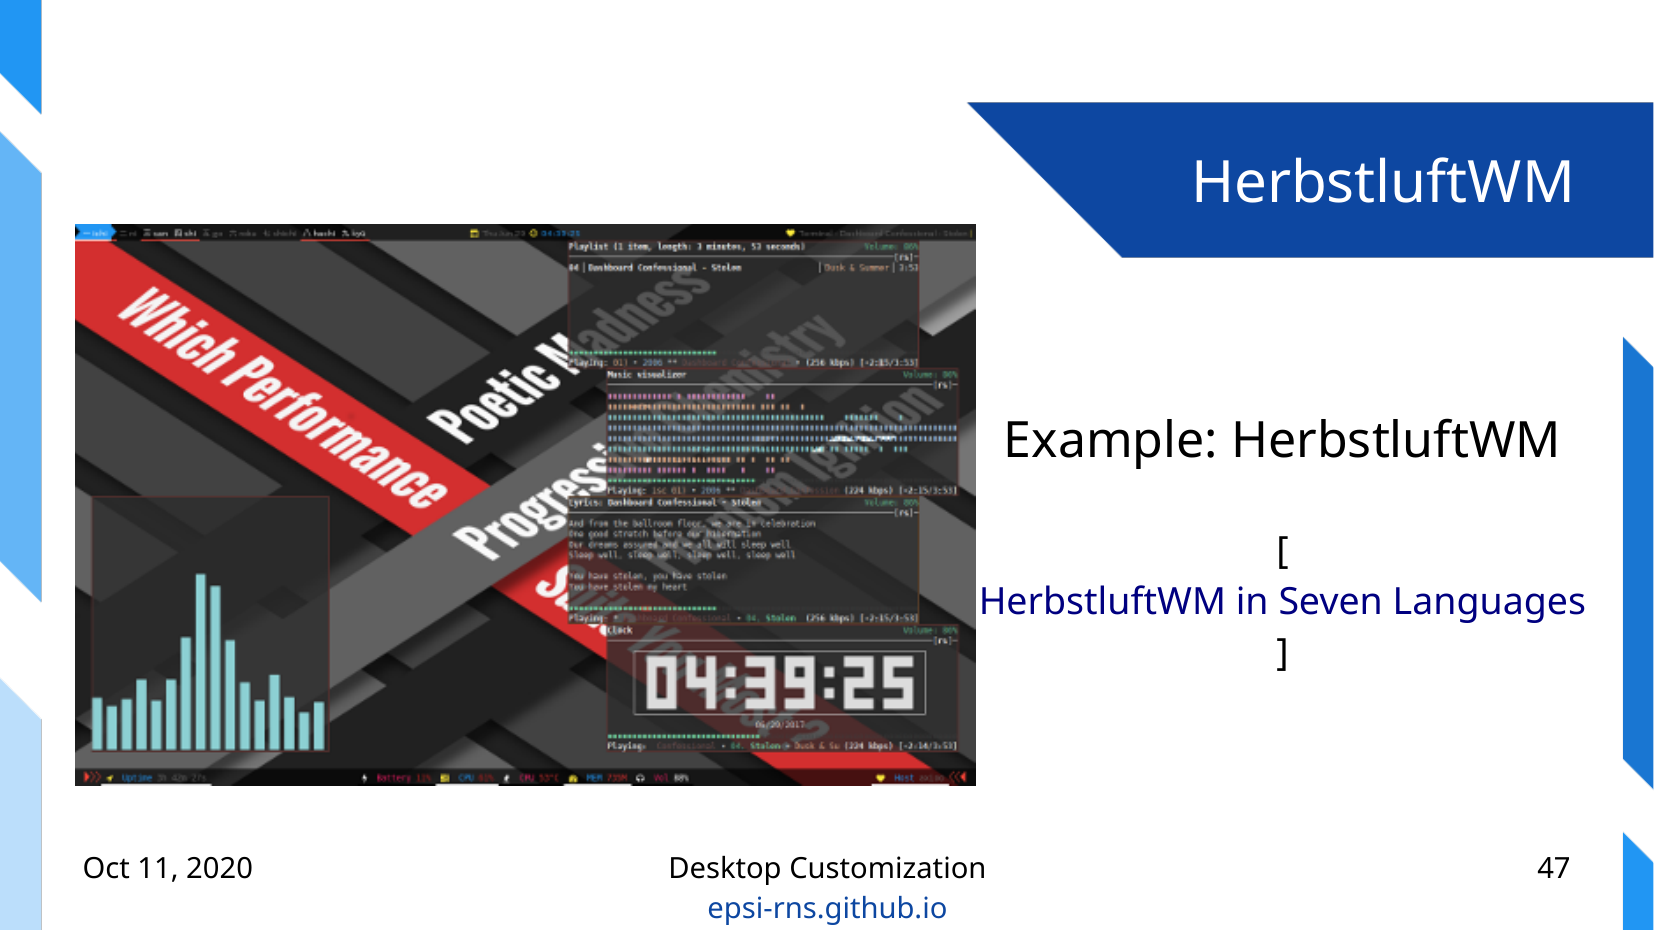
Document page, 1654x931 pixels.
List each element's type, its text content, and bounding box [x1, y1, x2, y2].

picture [0, 0, 1654, 930]
title HerbstluftWM [1050, 105, 1576, 256]
subtitle Example: HerbstluftWM [HerbstluftWM in Seven Languages] [975, 270, 1591, 811]
